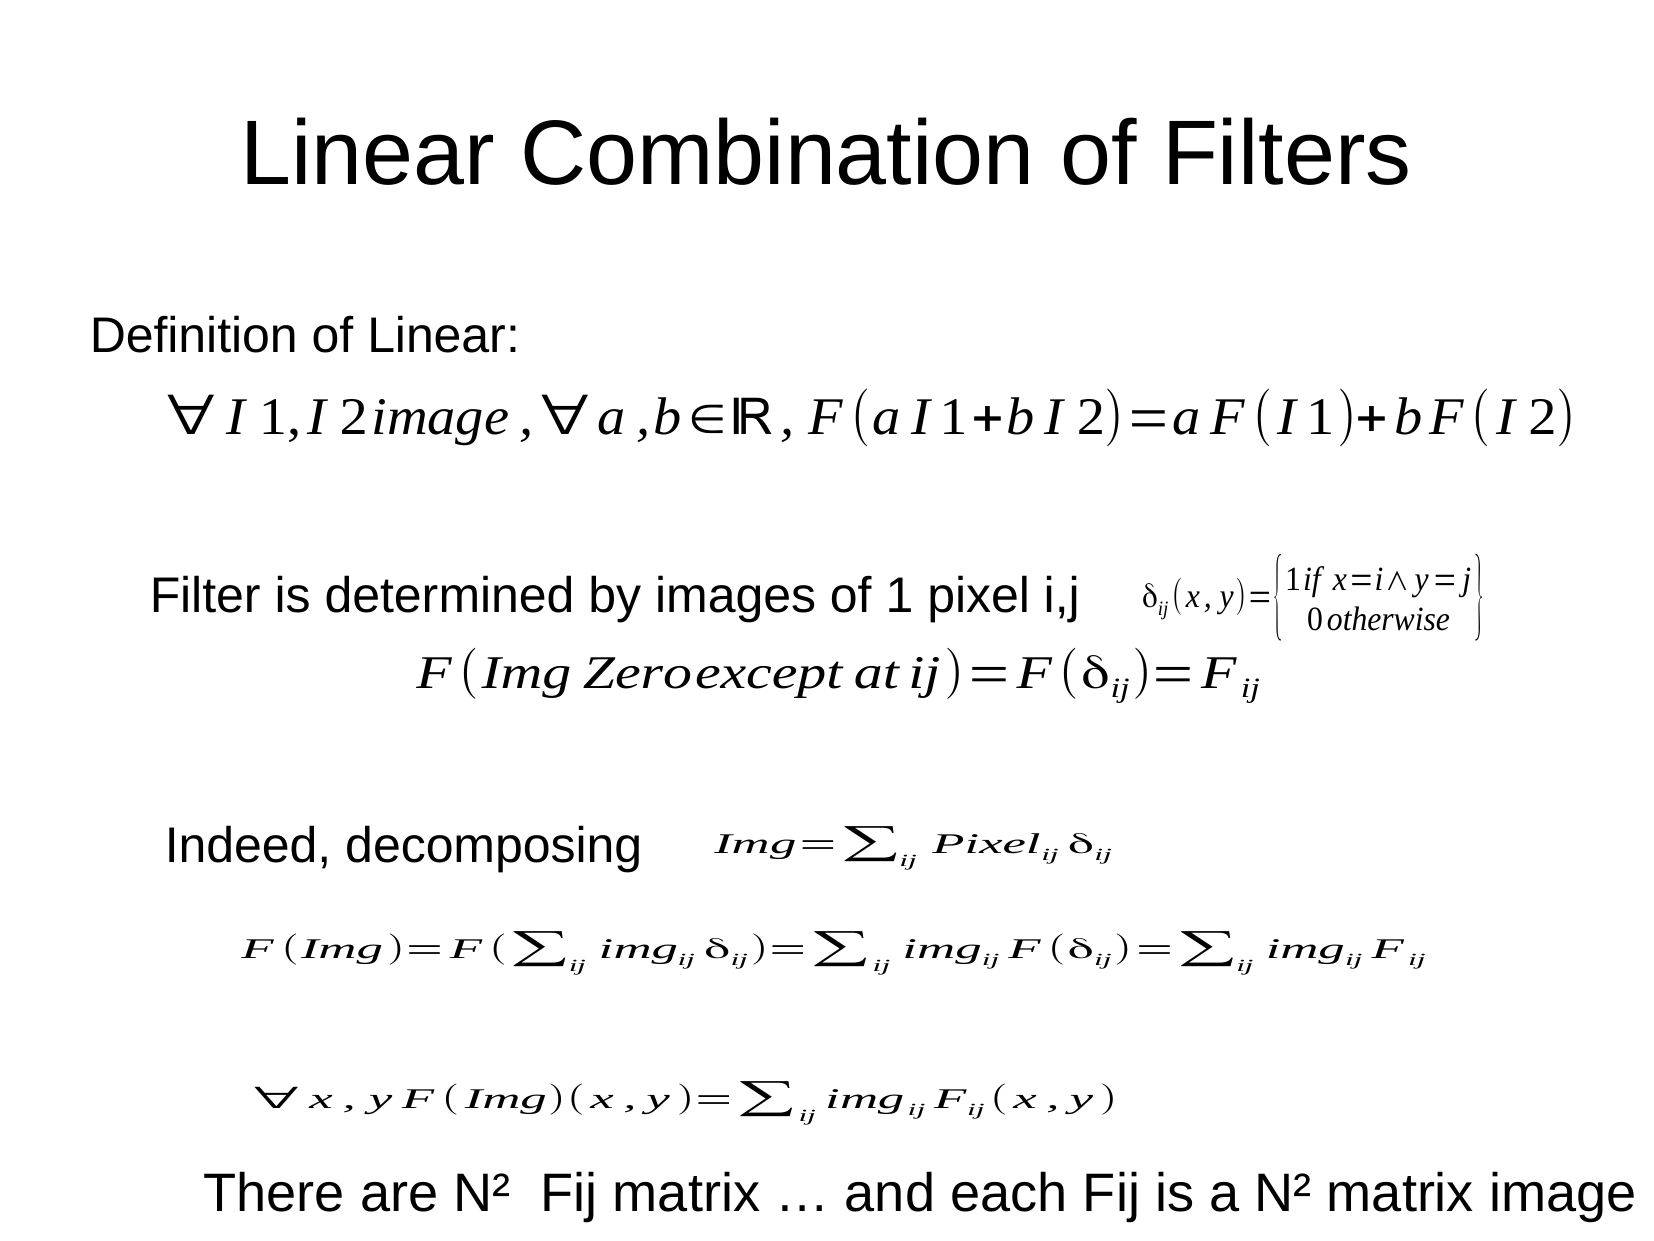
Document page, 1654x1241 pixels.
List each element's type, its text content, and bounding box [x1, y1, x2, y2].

text_box Definition of Linear: [75, 300, 536, 371]
text_box Indeed, decomposing [150, 810, 672, 881]
chart [225, 930, 1439, 976]
chart [240, 1080, 1130, 1126]
text_box Filter is determined by images of 1 pixel i,j [135, 559, 1097, 631]
chart [1134, 551, 1495, 642]
chart [398, 645, 1276, 706]
text_box There are N² Fij matrix … and each Fij is a N² matrix image [188, 1154, 1654, 1231]
title Linear Combination of Filters [82, 49, 1571, 257]
chart [697, 825, 1126, 871]
chart [152, 384, 1591, 451]
